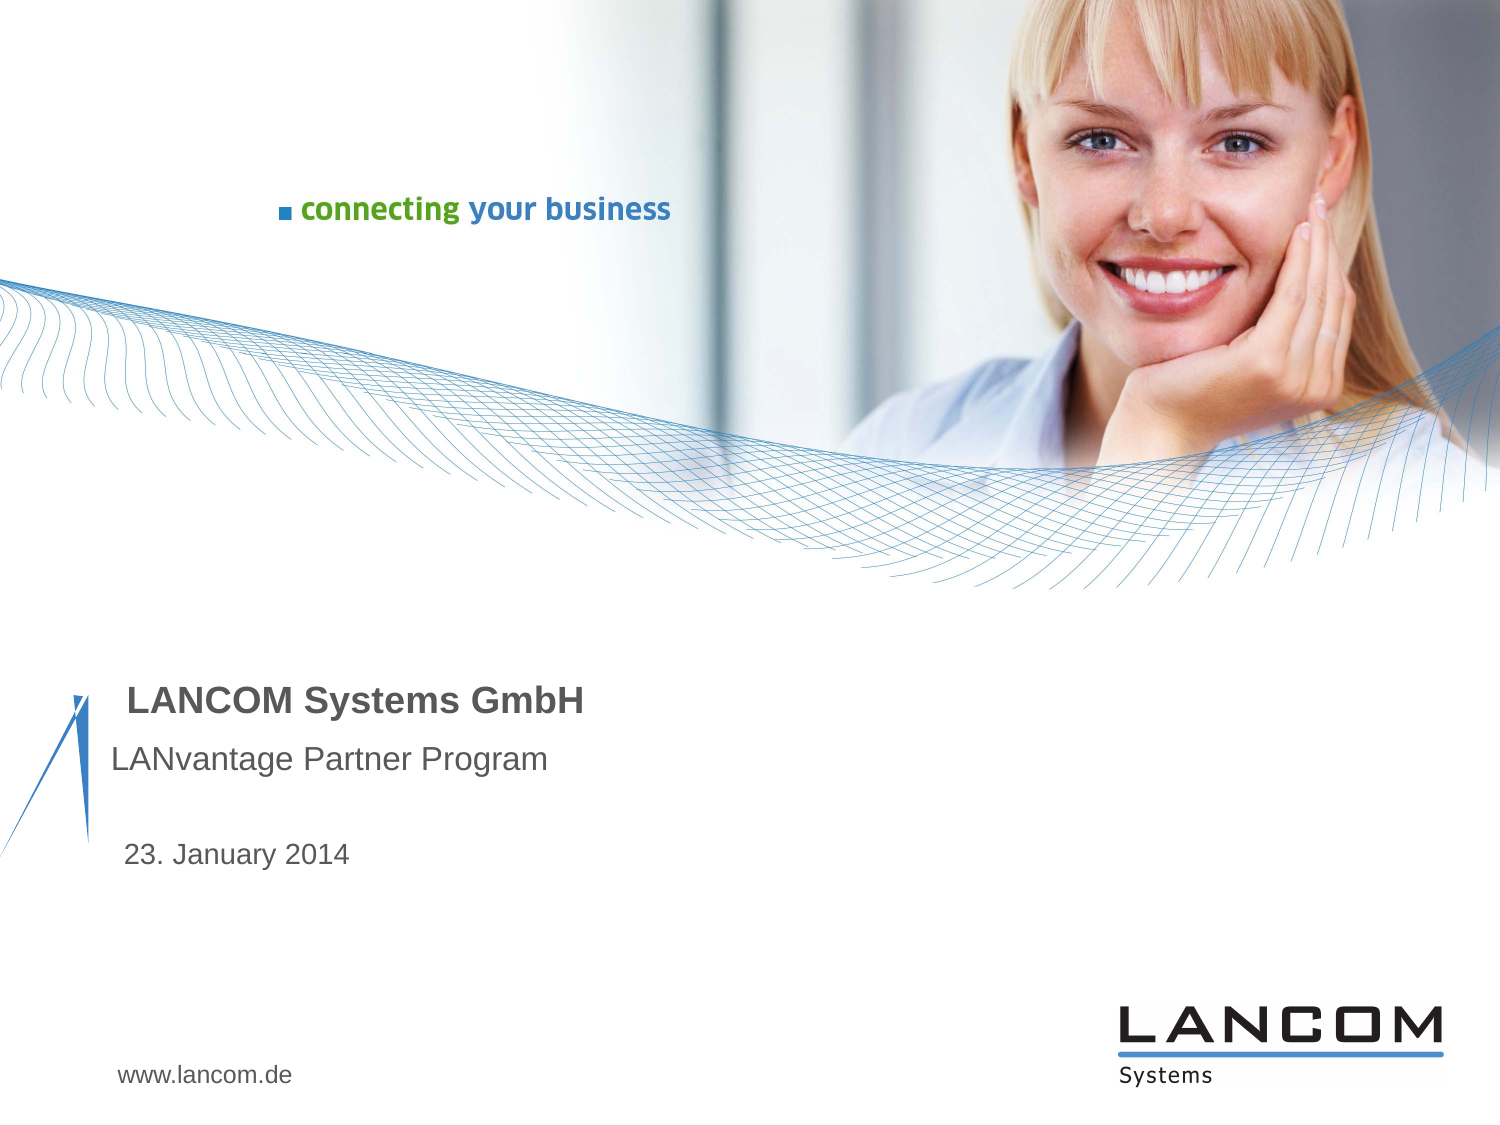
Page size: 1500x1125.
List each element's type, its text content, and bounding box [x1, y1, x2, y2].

list 23. January 2014 [109, 827, 1144, 883]
picture [1117, 1006, 1444, 1088]
picture [0, 0, 1500, 708]
list LANCOM Systems GmbH [111, 667, 1223, 729]
subtitle LANvantage Partner Program [95, 729, 1146, 857]
